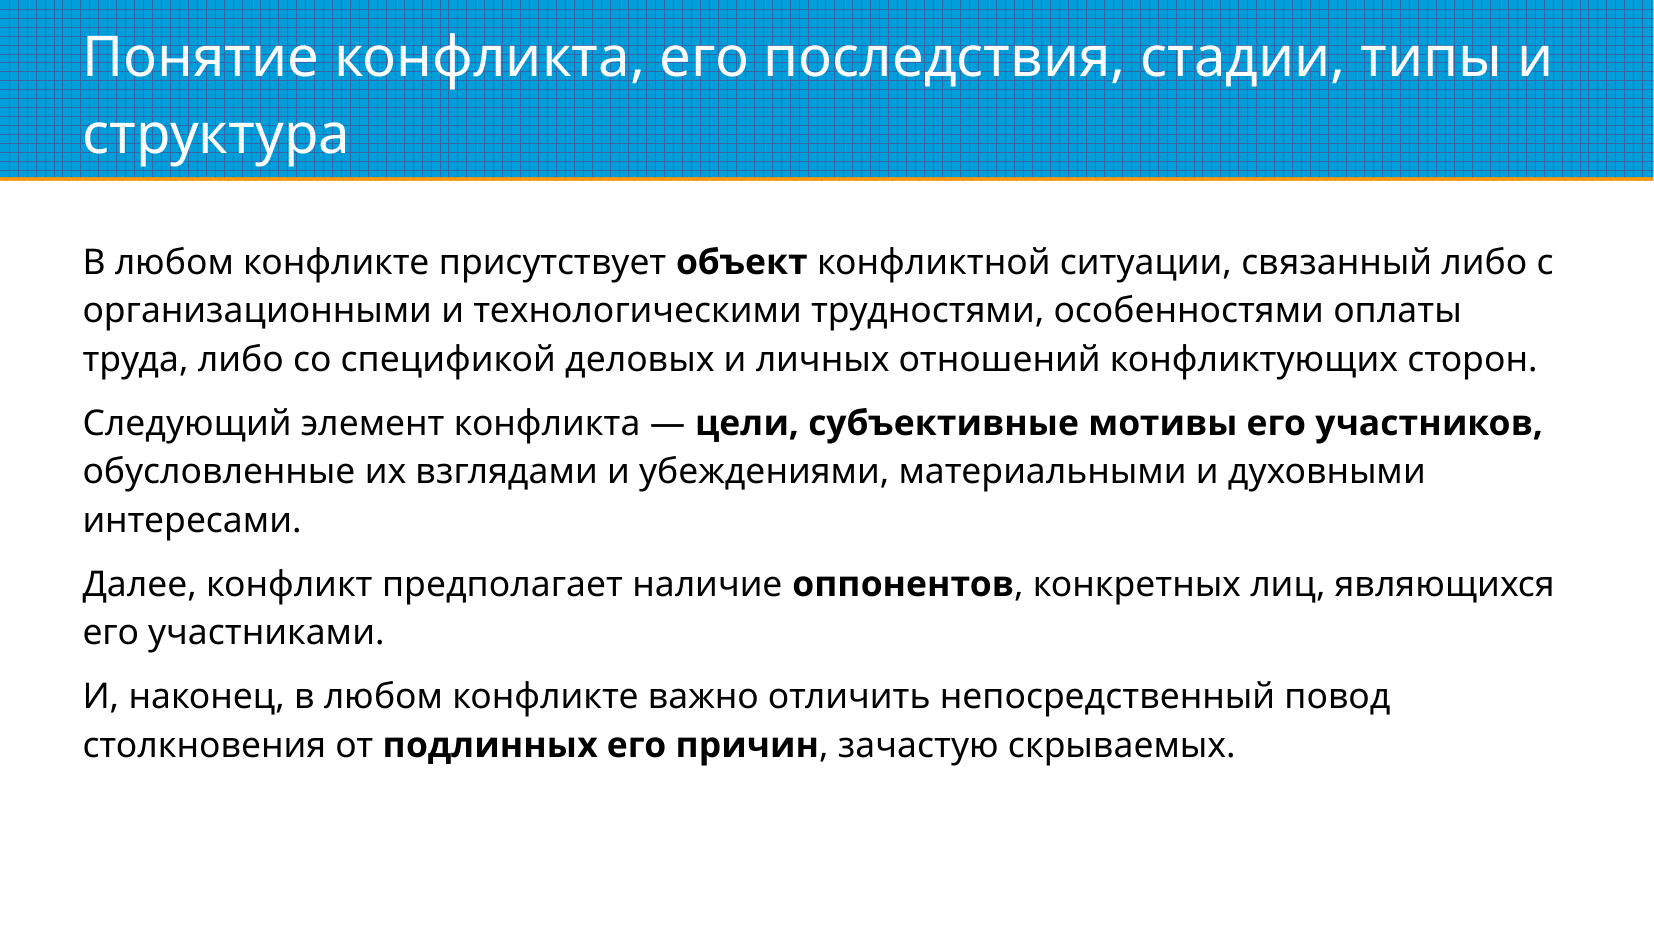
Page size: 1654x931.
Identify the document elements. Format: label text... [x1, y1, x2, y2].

title Понятие конфликта, его последствия, стадии, типы и структура [82, 14, 1571, 171]
list В любом конфликте присутствует объект конфликтной ситуации, связанный либо с организационными и технологическими трудностями, особенностями оплаты труда, либо со спецификой деловых и личных отношений конфликтующих сторон. Следующий элемент конфликта — цели, субъективные мотивы его участников, обусловленные их взглядами и убеждениями, материальными и духовными интересами. Далее, конфликт предполагает наличие оппонентов, конкретных лиц, являющихся его участниками. И, наконец, в любом конфликте важно отличить непосредственный повод столкновения от подлинных его причин, зачастую скрываемых. [82, 236, 1565, 811]
